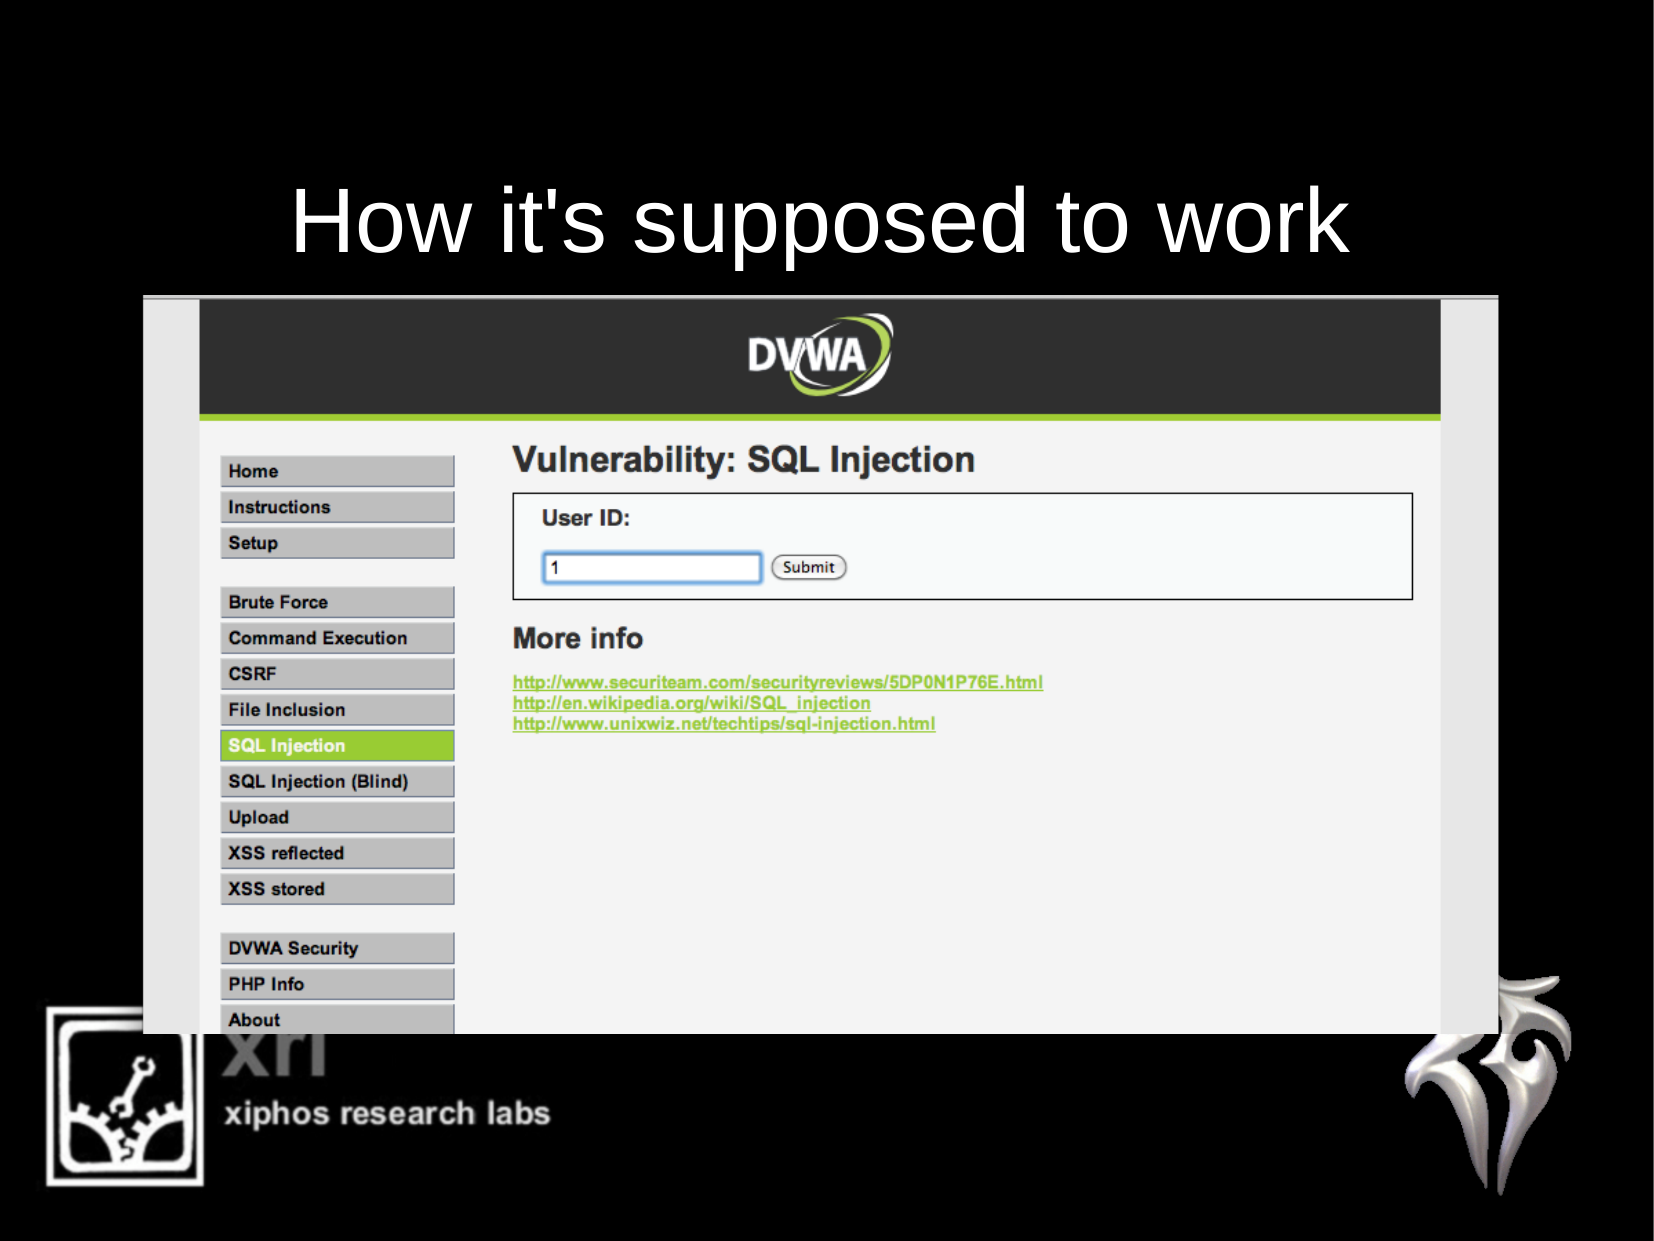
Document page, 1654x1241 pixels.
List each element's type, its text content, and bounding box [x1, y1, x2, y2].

title How it's supposed to work [135, 117, 1506, 295]
picture [0, 0, 1654, 1241]
